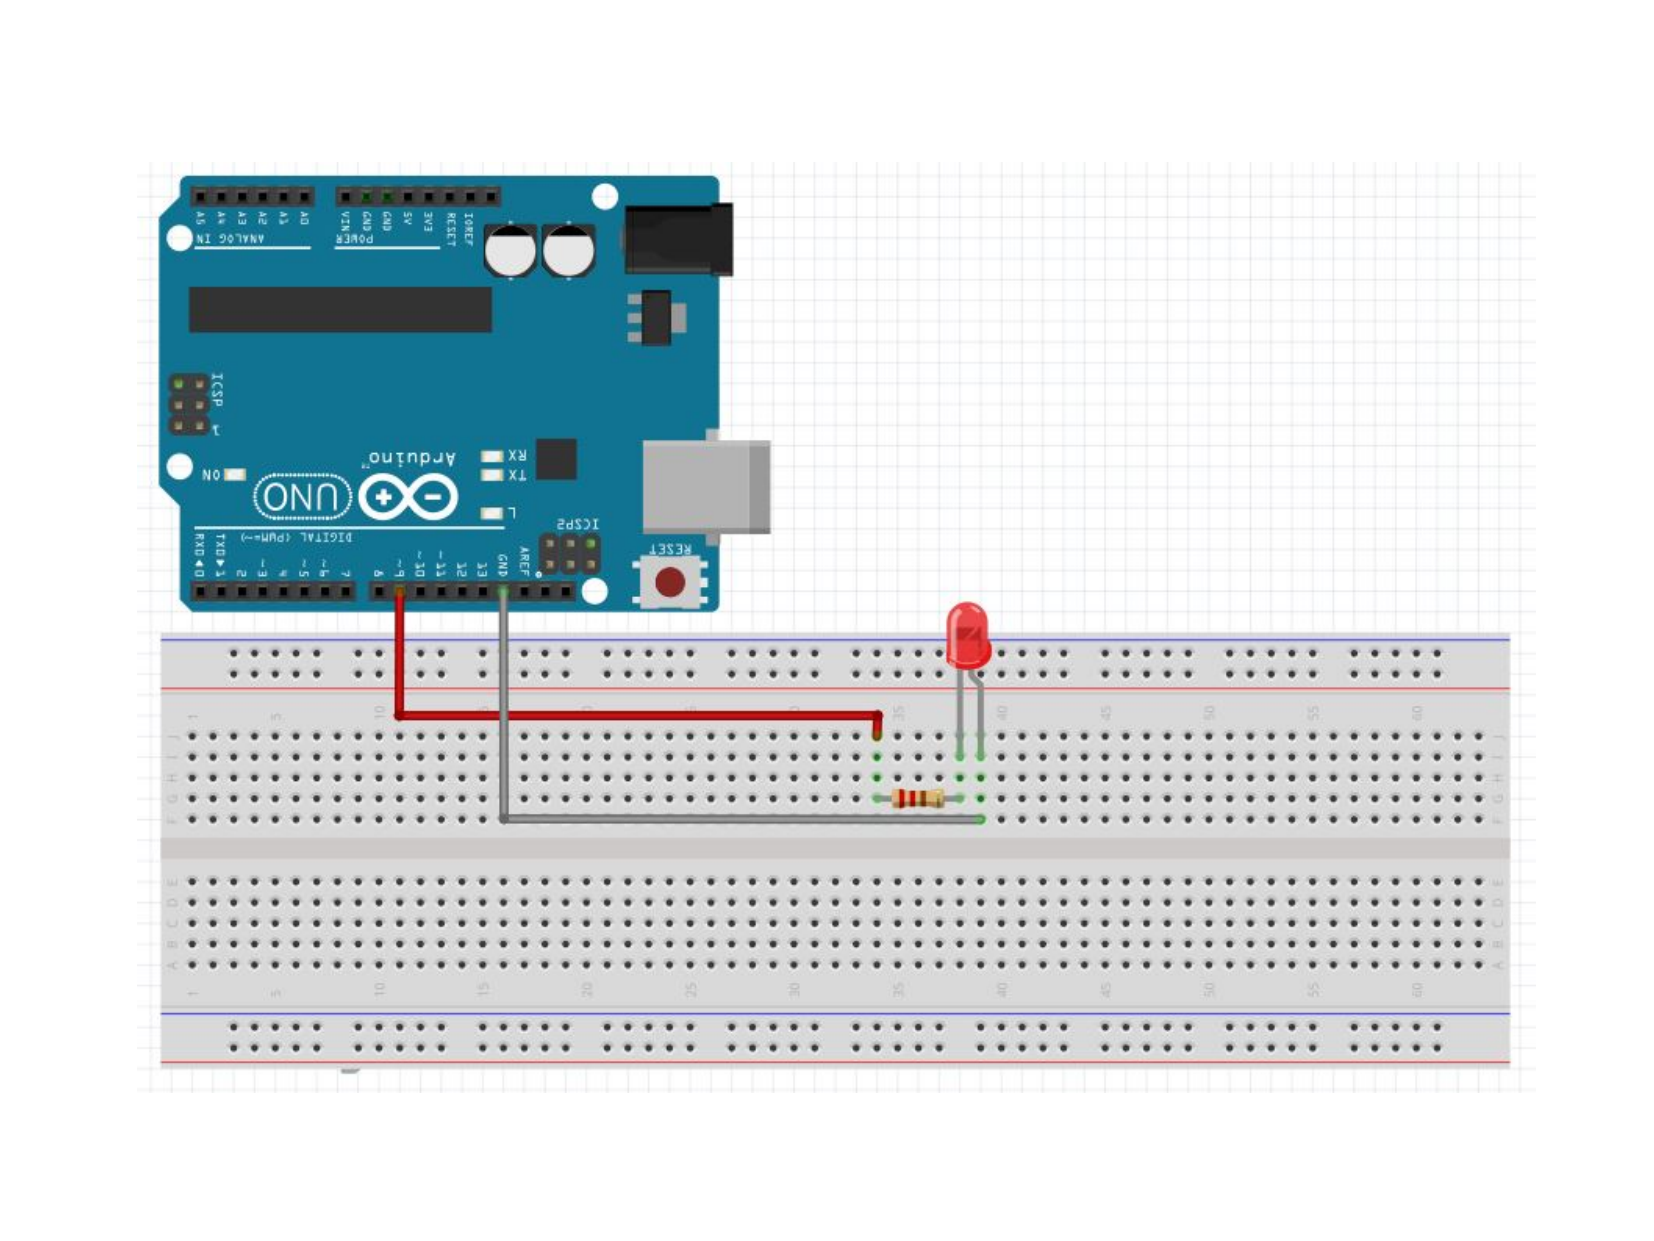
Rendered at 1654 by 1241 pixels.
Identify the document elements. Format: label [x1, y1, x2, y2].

picture [137, 162, 1536, 1093]
